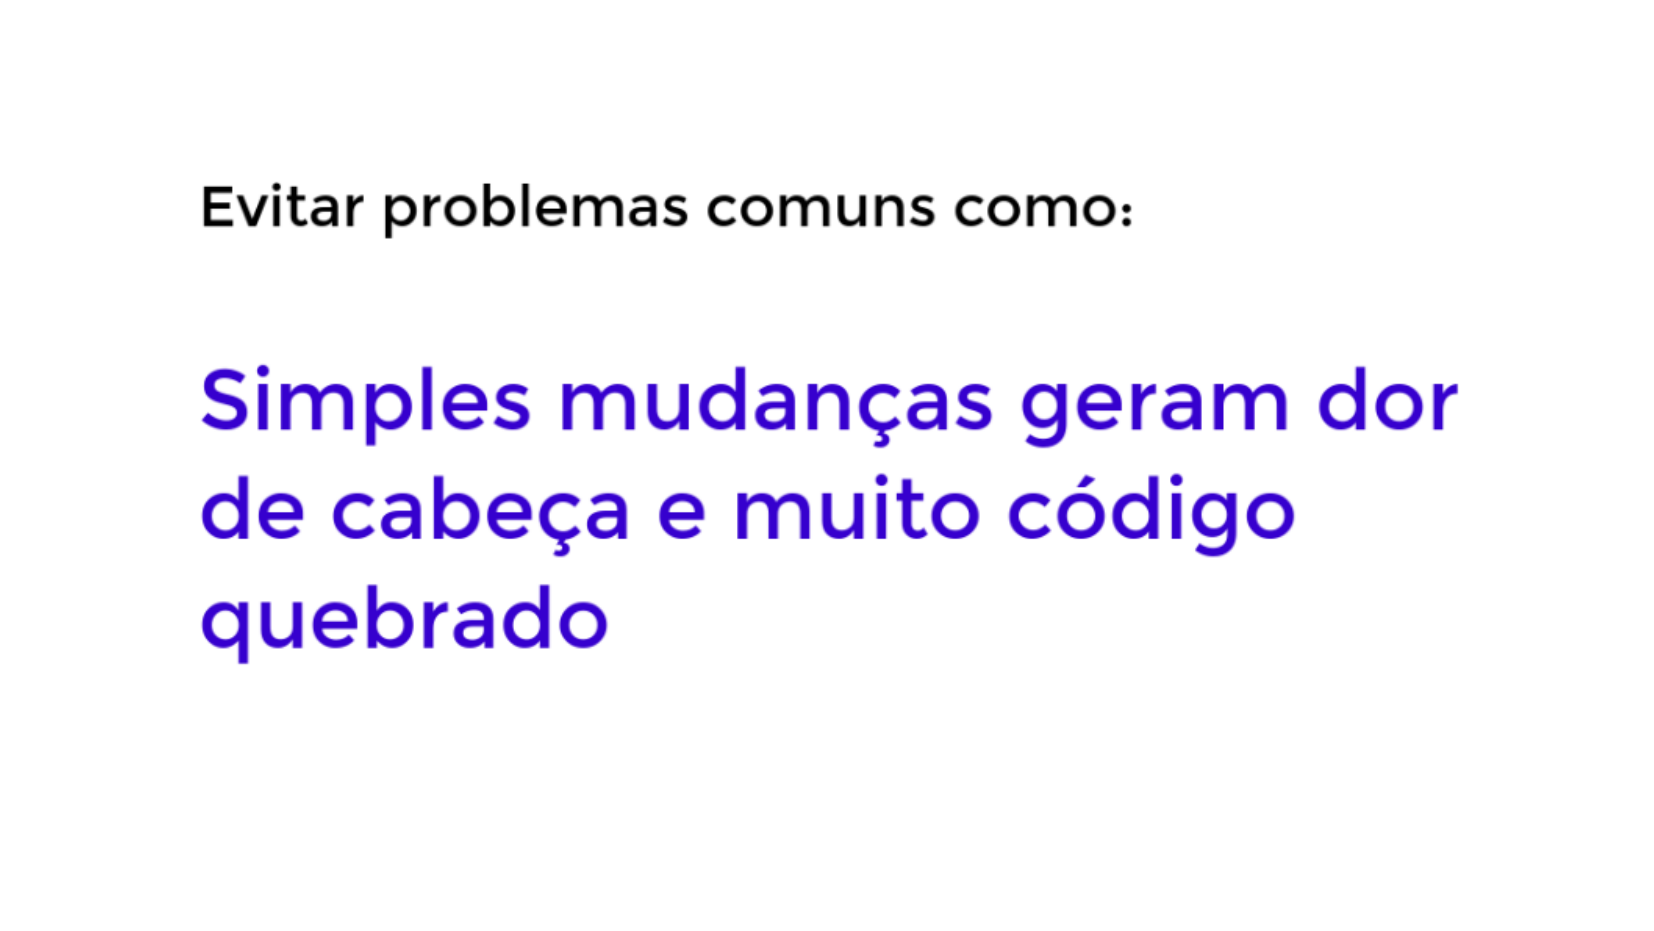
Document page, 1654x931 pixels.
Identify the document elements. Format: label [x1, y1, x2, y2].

picture [120, 65, 1538, 863]
